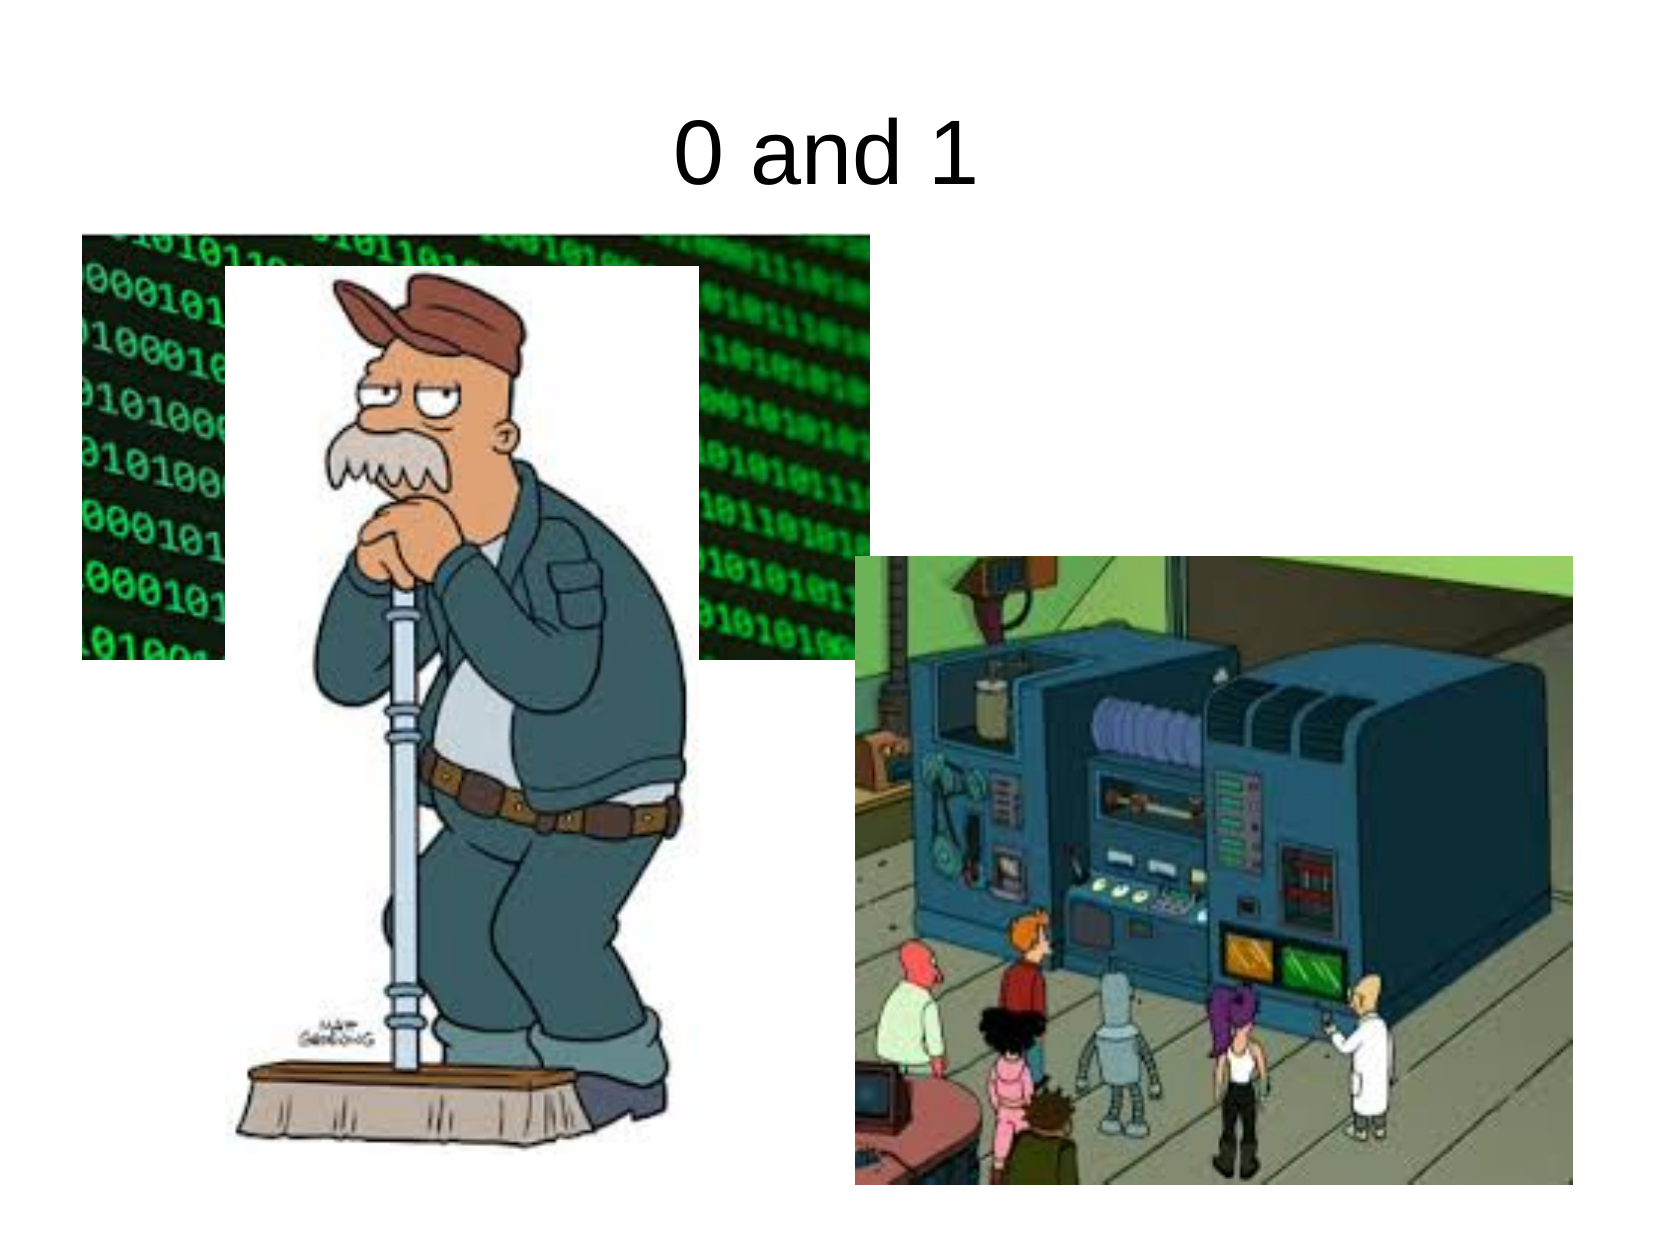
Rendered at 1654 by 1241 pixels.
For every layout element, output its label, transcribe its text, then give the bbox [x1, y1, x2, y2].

picture [82, 233, 1573, 1186]
title 0 and 1 [82, 49, 1571, 257]
